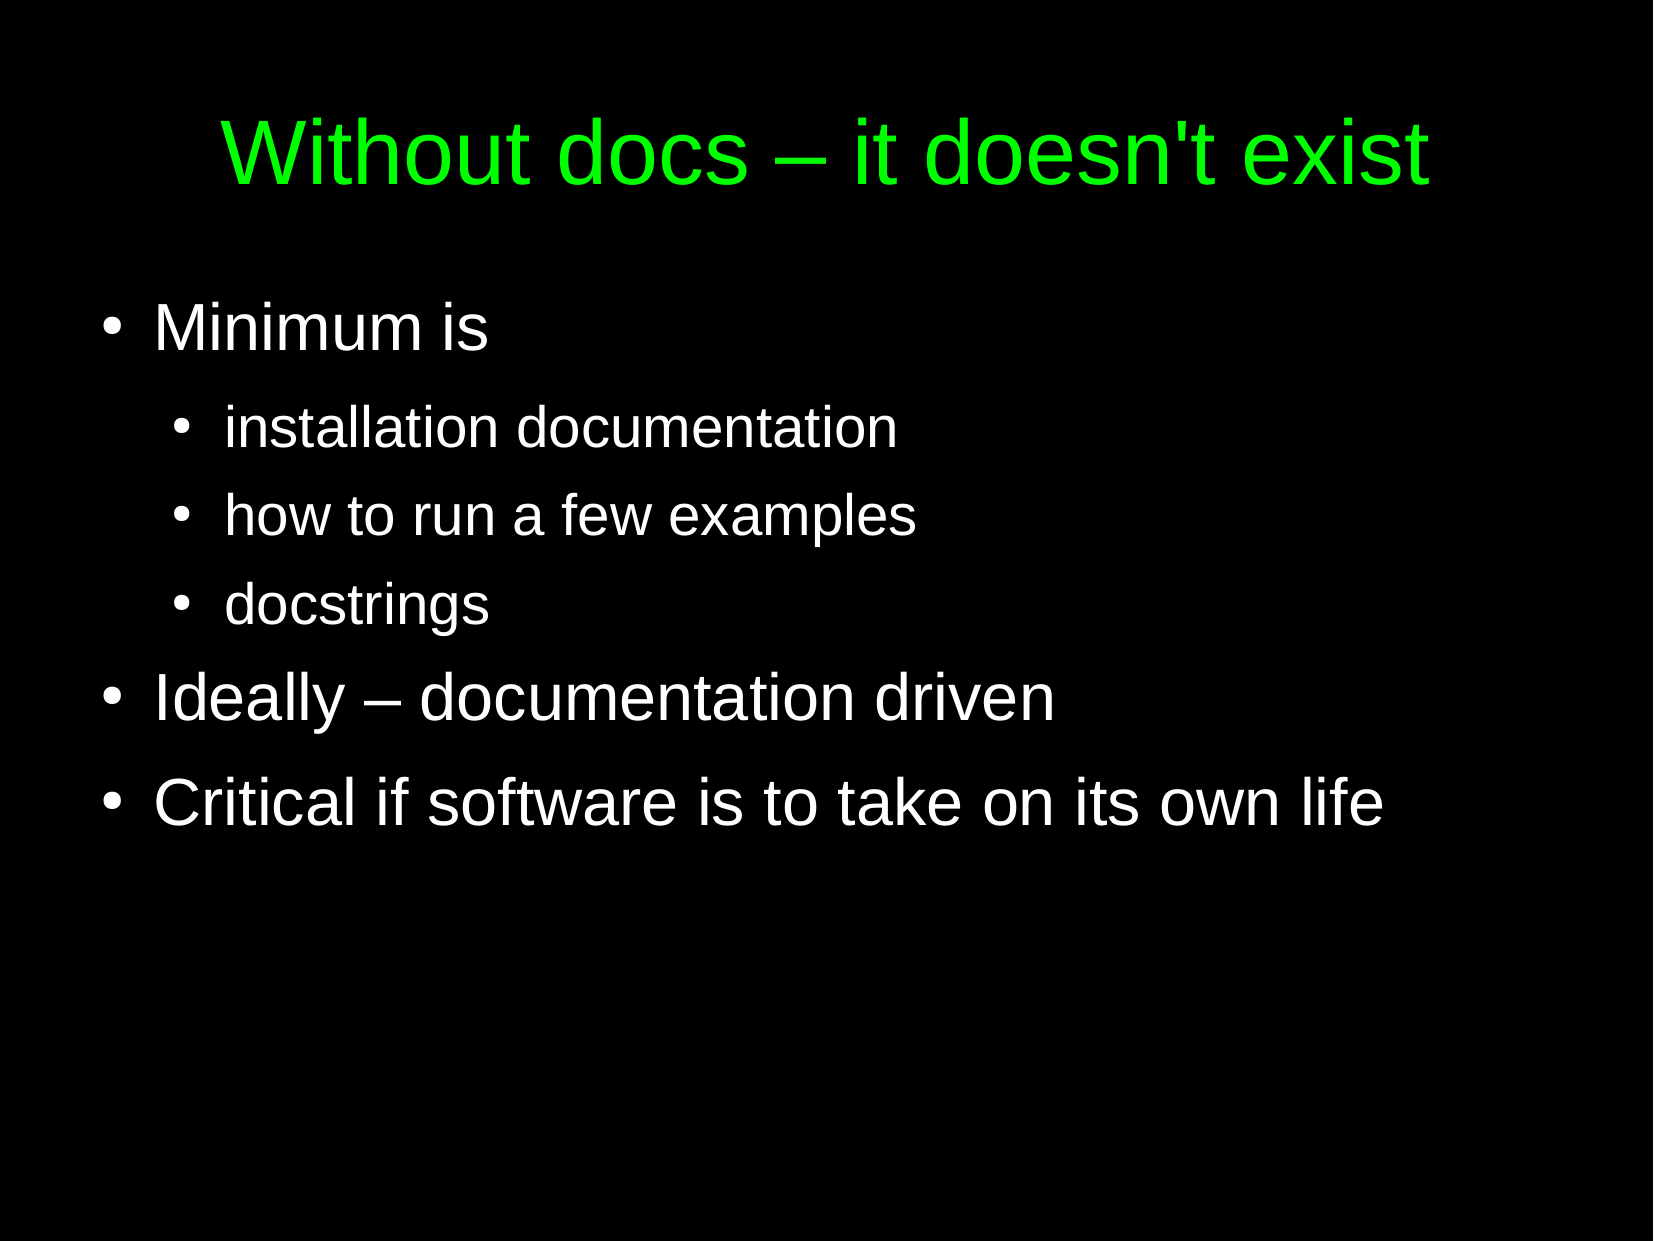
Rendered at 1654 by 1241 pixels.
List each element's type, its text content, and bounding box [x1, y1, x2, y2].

list Minimum is installation documentation how to run a few examples docstrings Ideally – documentation driven Critical if software is to take on its own life [82, 290, 1571, 1109]
title Without docs – it doesn't exist [82, 49, 1571, 257]
